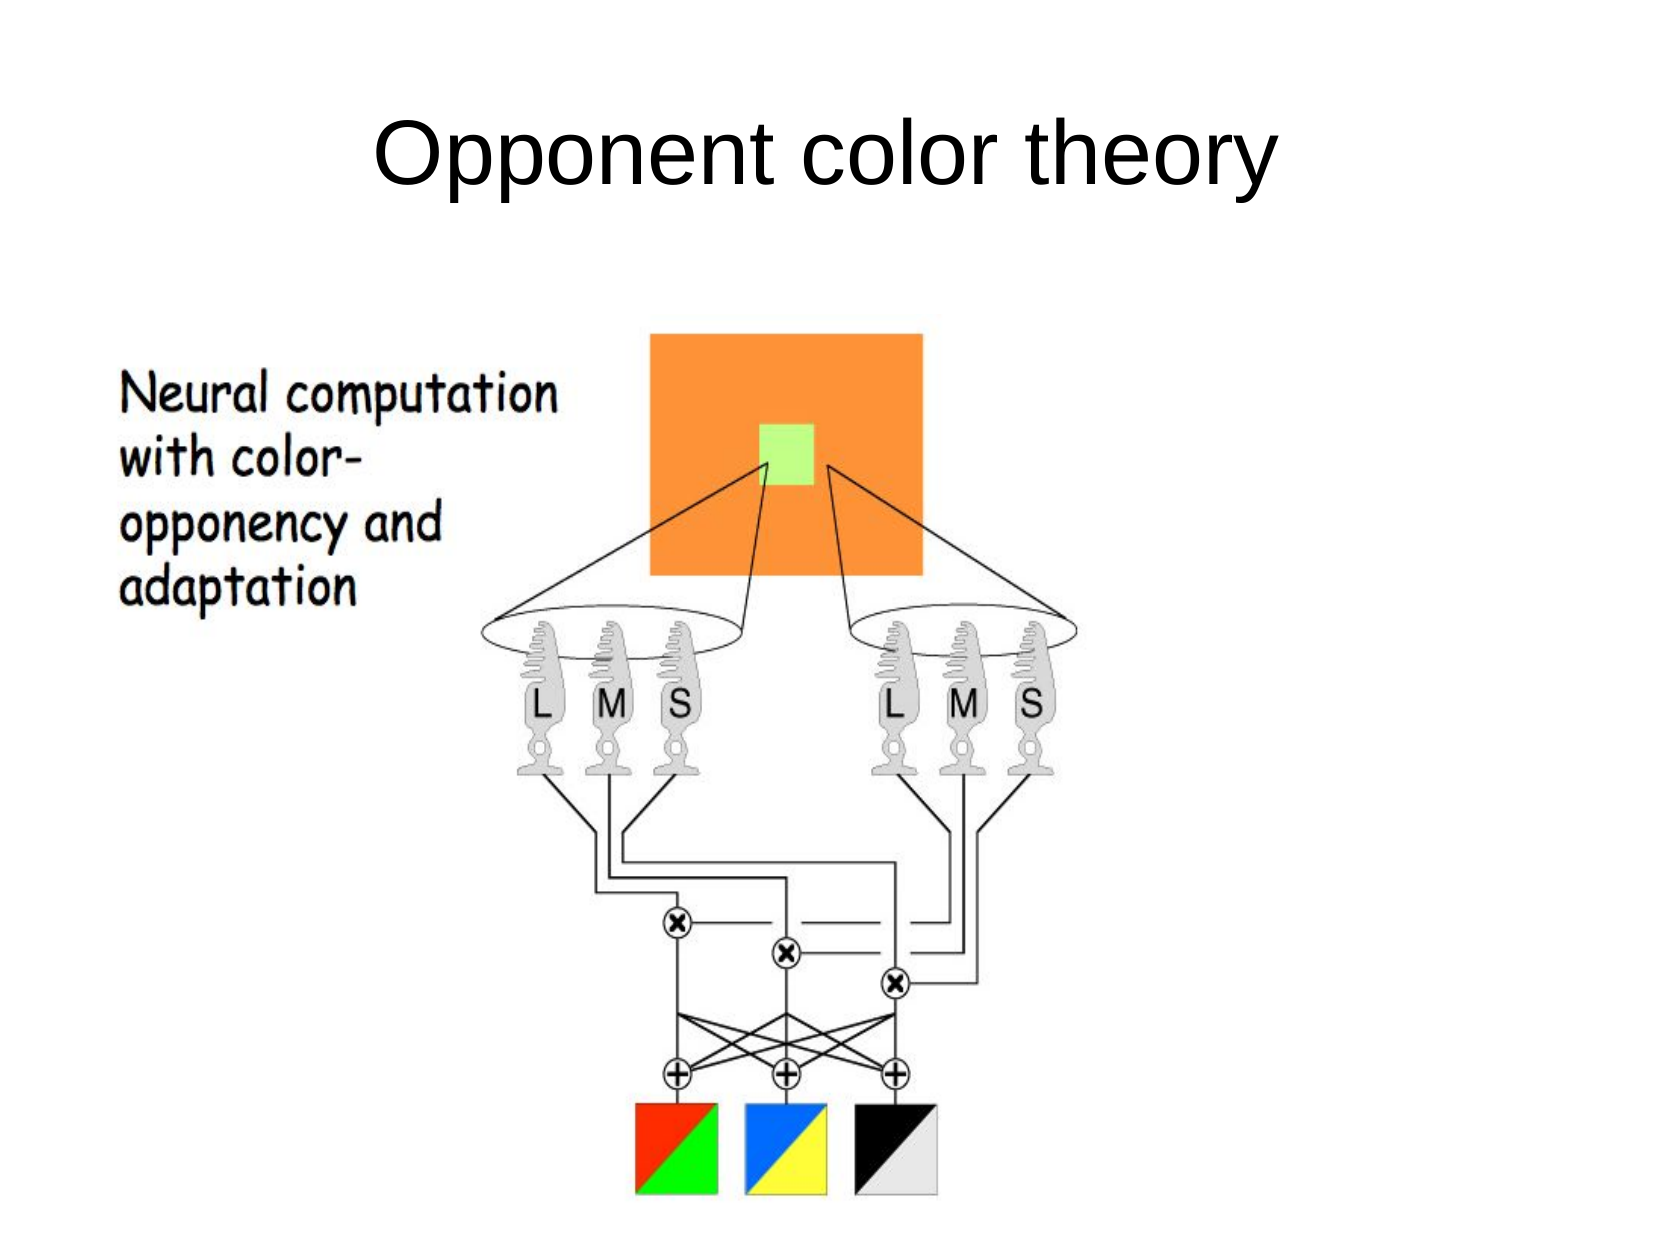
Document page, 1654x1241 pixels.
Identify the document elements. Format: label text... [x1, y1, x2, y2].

title Opponent color theory [82, 49, 1571, 257]
picture [45, 314, 1135, 1221]
